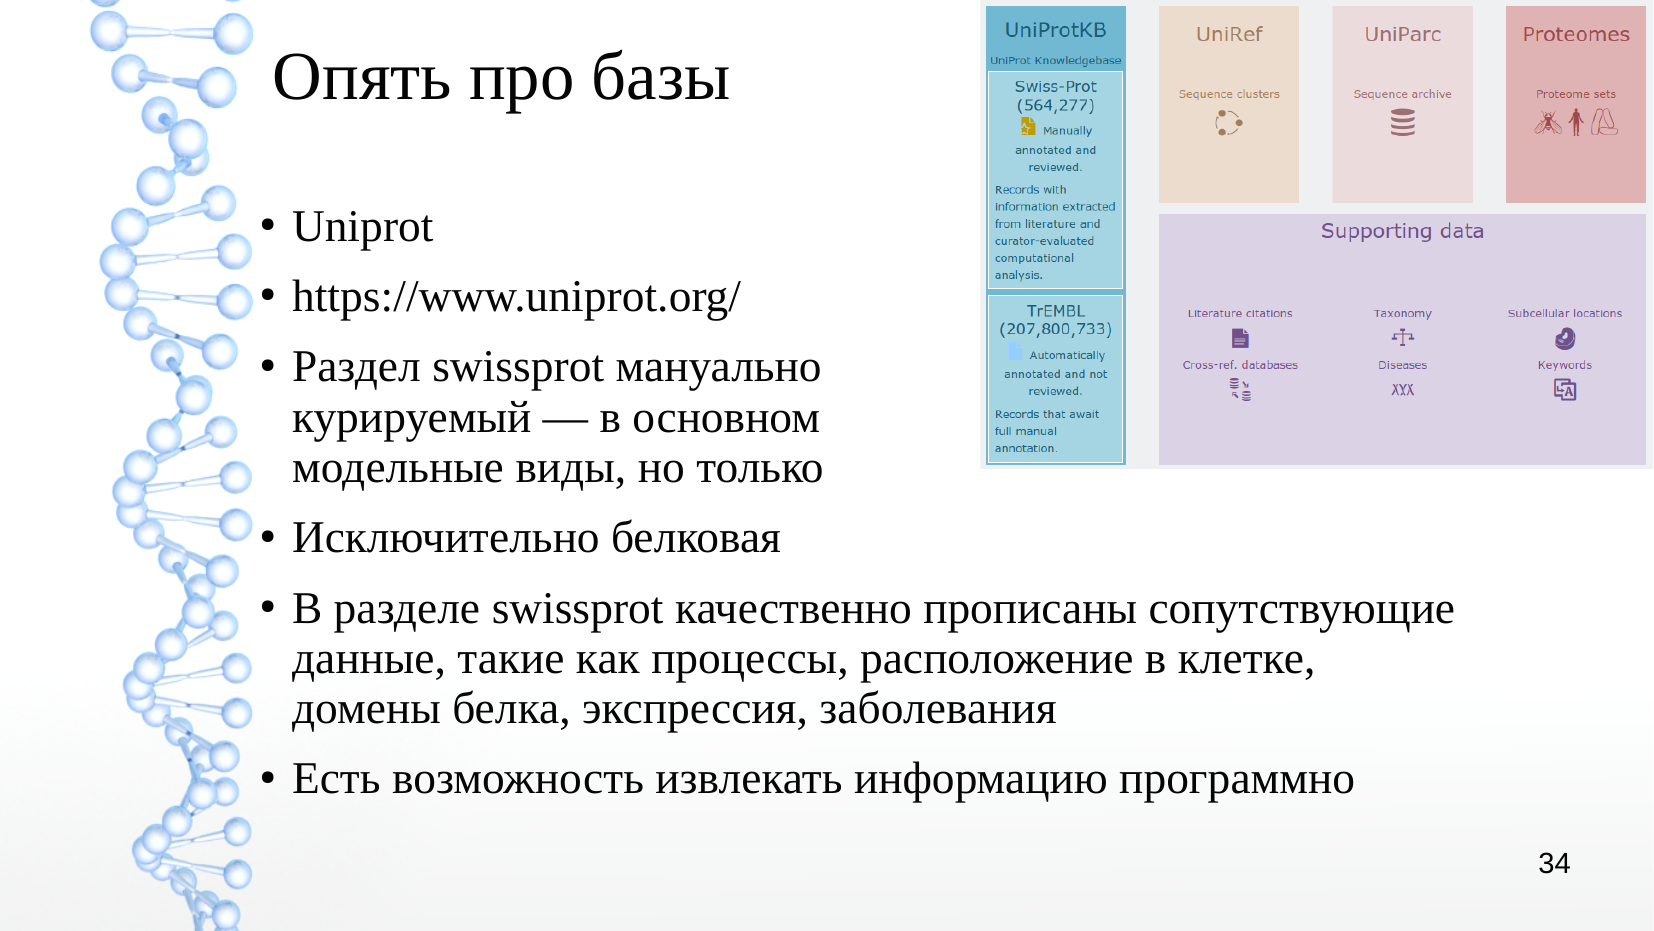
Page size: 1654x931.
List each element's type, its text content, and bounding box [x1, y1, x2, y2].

picture [0, 0, 1654, 931]
title Опять про базы [0, 0, 980, 154]
list Uniprot https://www.uniprot.org/ Раздел swissprot мануально курируемый — в основном модельные виды, но только Исключительно белковая В разделе swissprot качественно прописаны сопутствующие данные, такие как процессы, расположение в клетке, домены белка, экспрессия, заболевания Есть возможность извлекать информацию программно [259, 200, 1465, 851]
